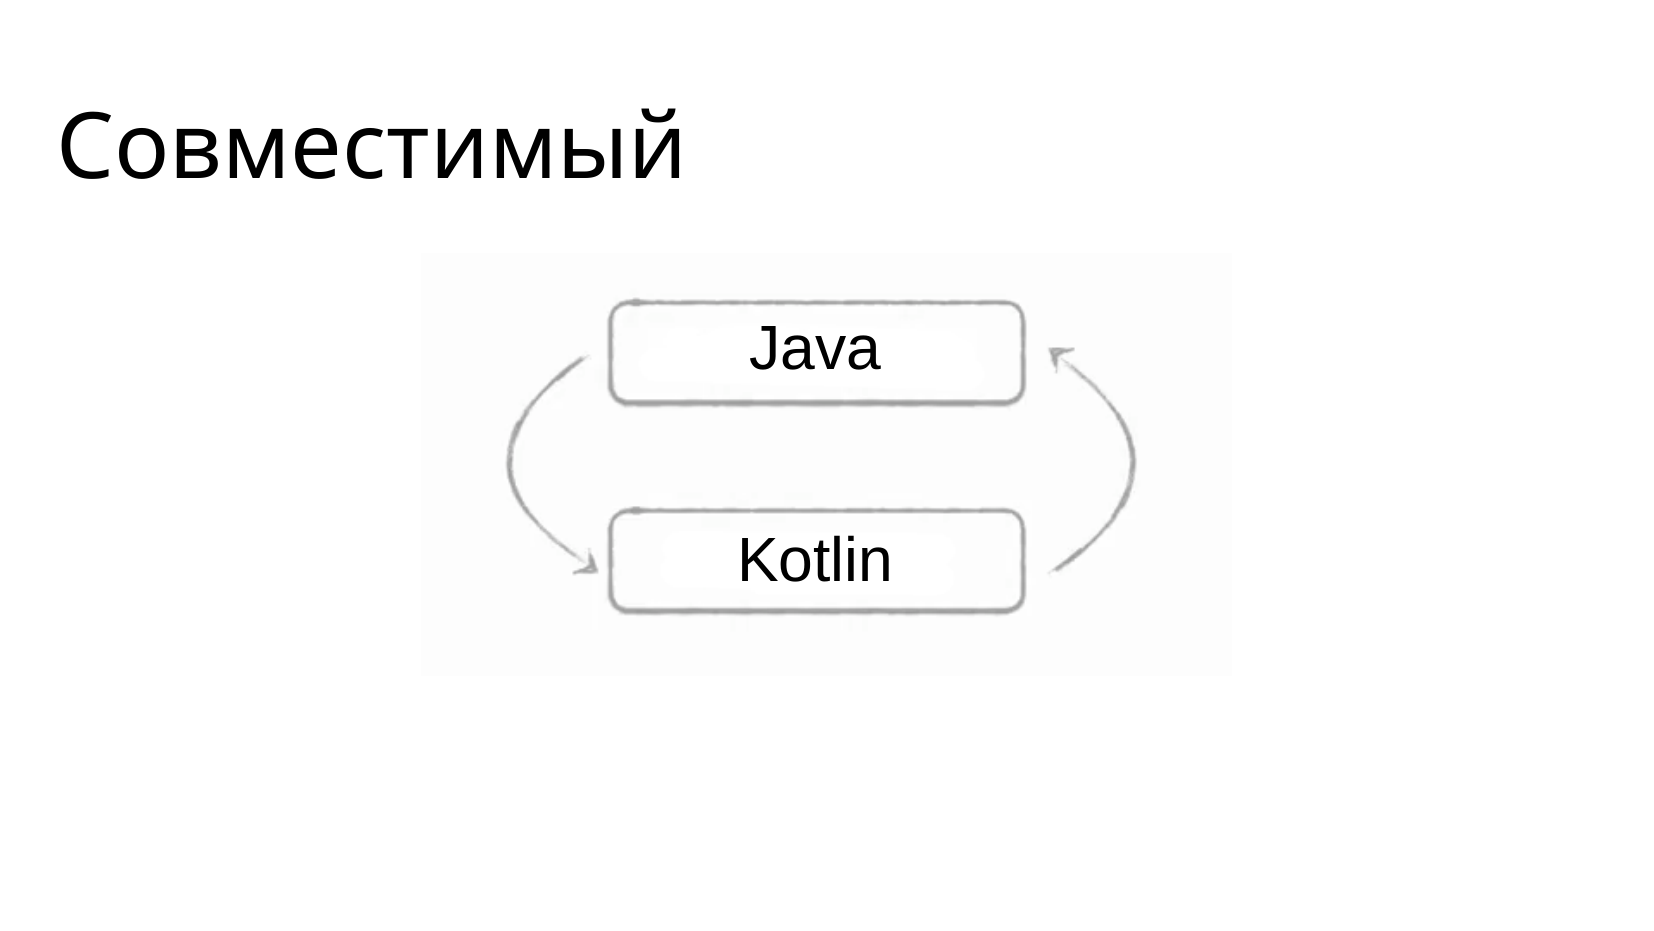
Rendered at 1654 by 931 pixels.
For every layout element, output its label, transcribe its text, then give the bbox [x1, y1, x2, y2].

text_box Java [615, 291, 1016, 424]
picture [421, 253, 1232, 676]
text_box Kotlin [615, 503, 1016, 636]
title Совместимый [56, 80, 1598, 182]
